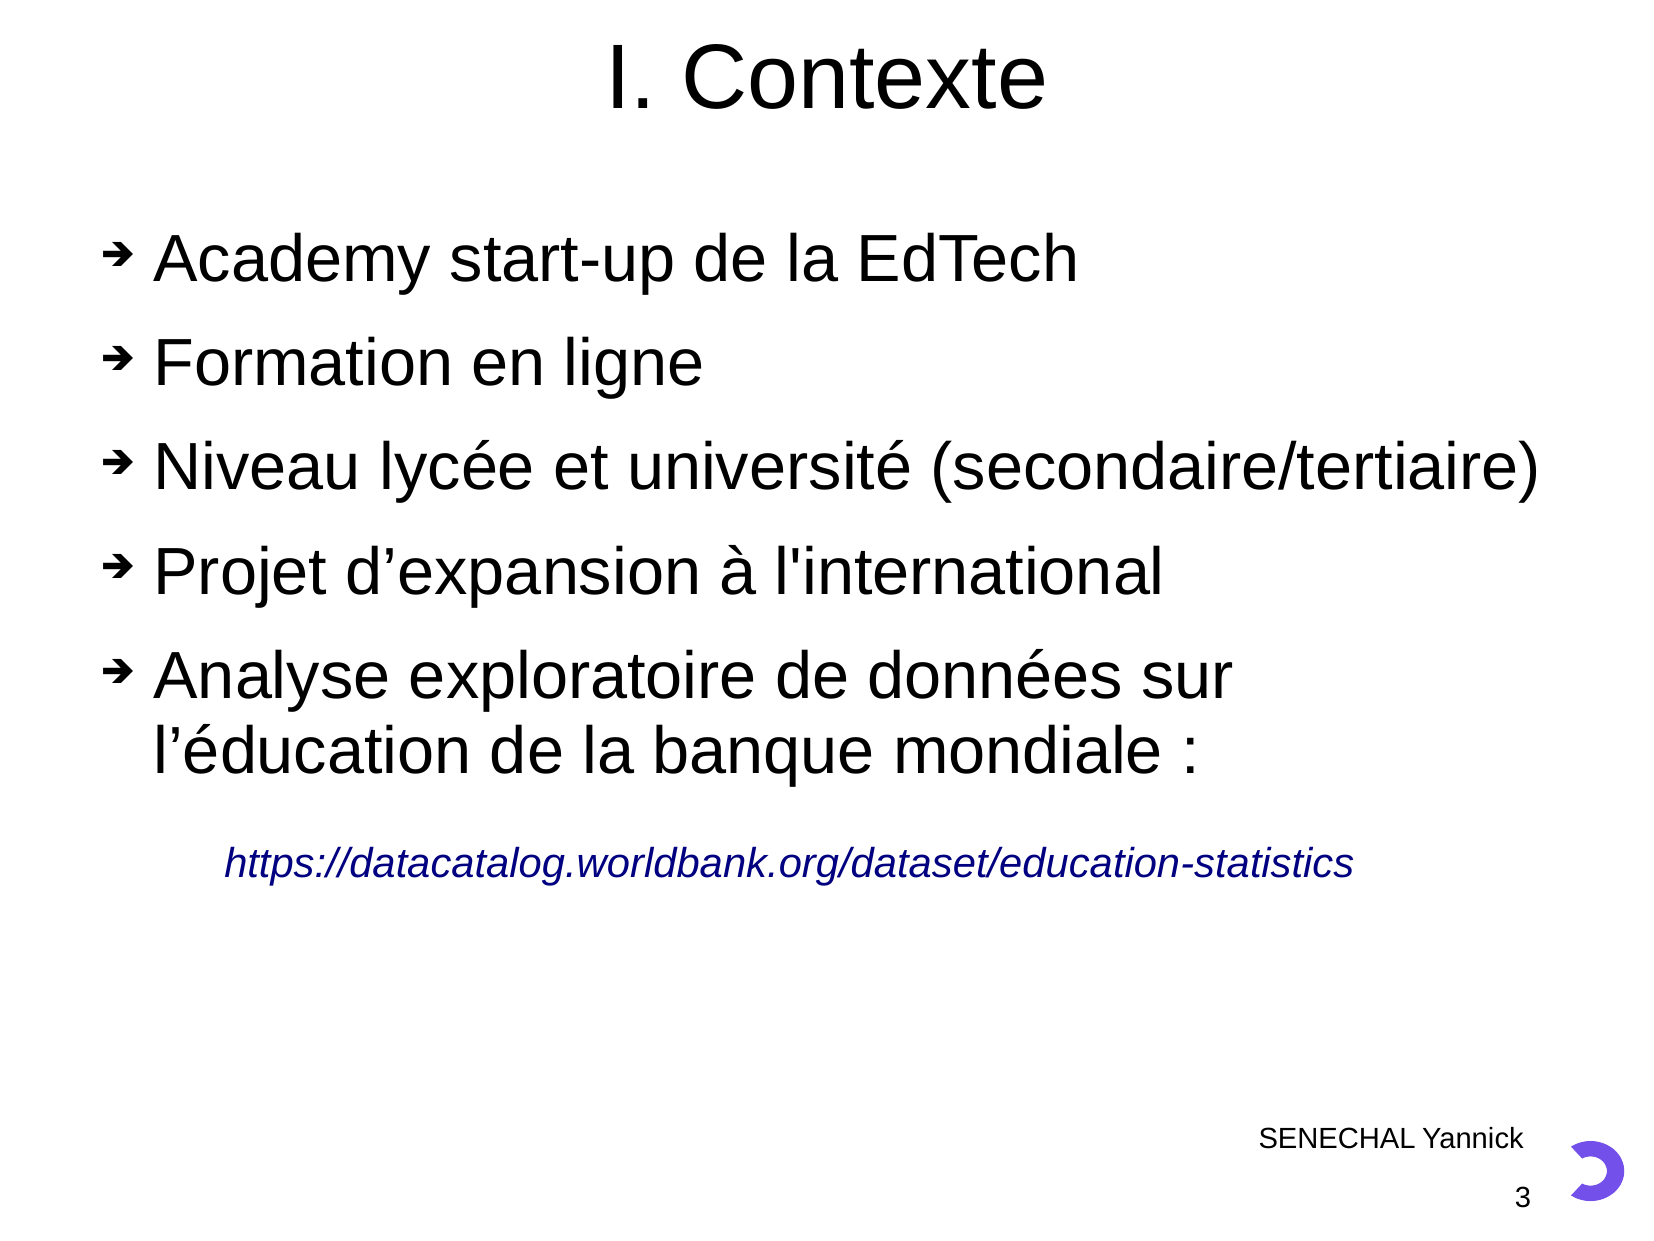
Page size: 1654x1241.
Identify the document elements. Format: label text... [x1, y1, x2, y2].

list Academy start-up de la EdTech Formation en ligne Niveau lycée et université (secondaire/tertiaire) Projet d’expansion à l'international Analyse exploratoire de données sur l’éducation de la banque mondiale : https://datacatalog.worldbank.org/dataset/education-statistics [82, 220, 1571, 1040]
title I. Contexte [82, 23, 1571, 130]
picture [1539, 1125, 1642, 1217]
